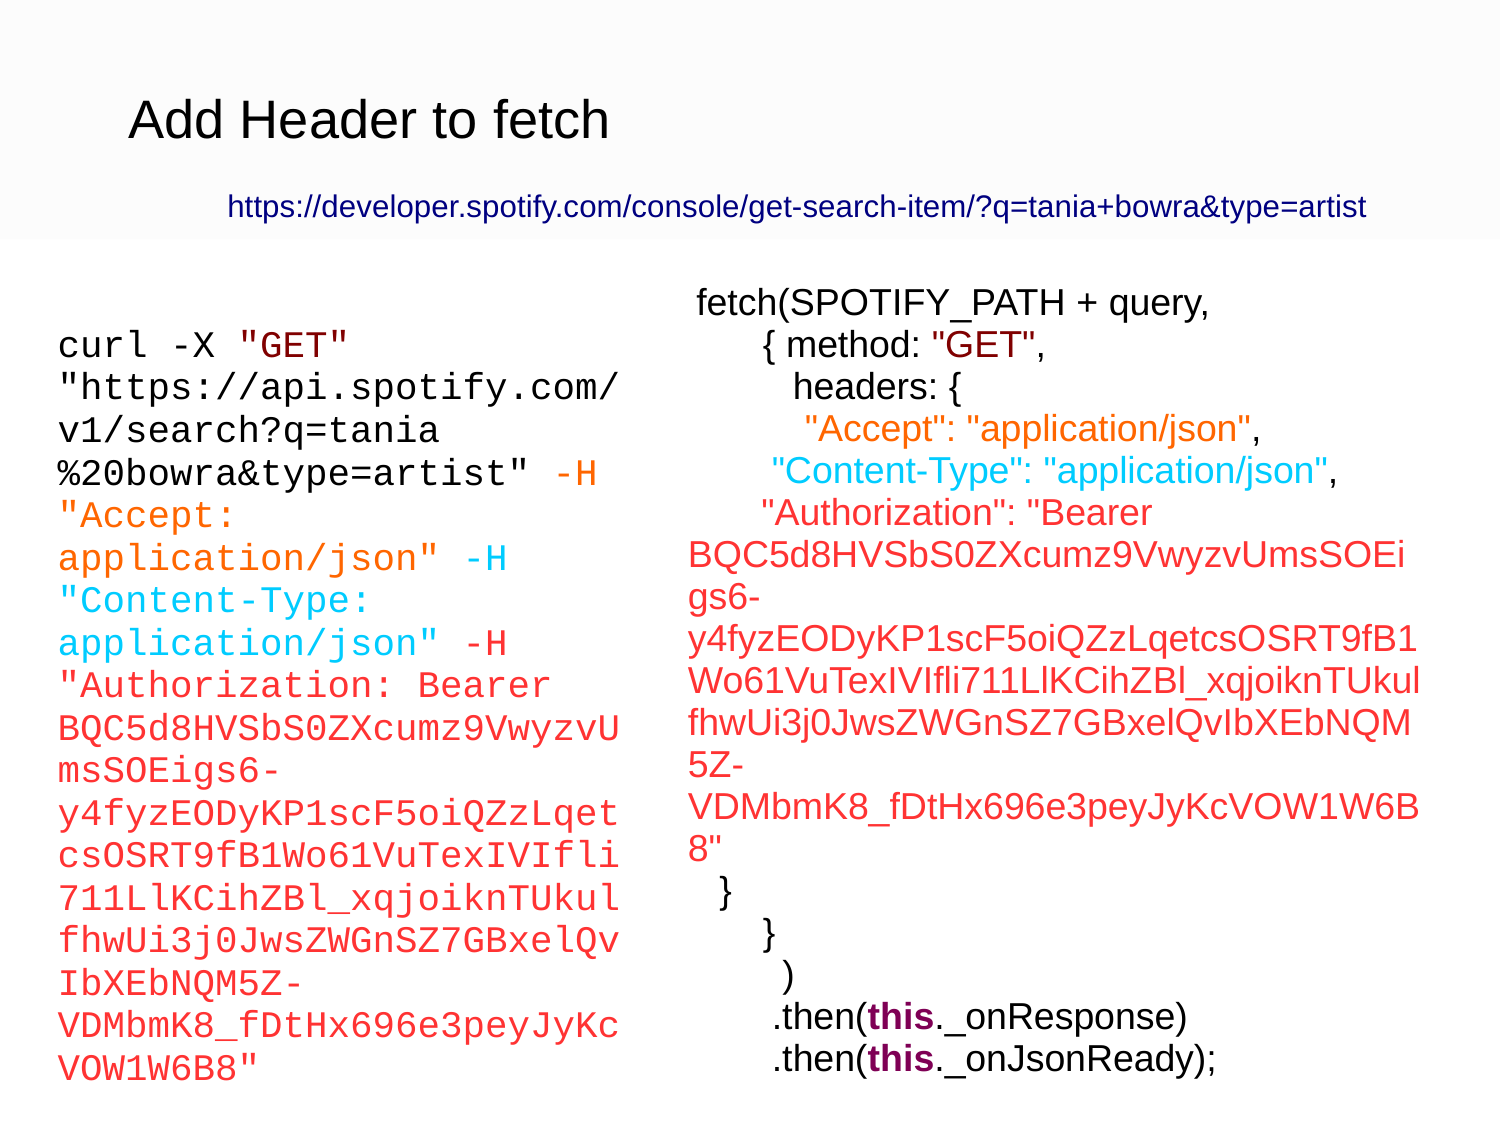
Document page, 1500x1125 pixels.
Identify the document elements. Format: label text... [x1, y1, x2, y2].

text_box https://developer.spotify.com/console/get-search-item/?q=tania+bowra&type=artist [212, 182, 1441, 232]
title Add Header to fetch [128, 56, 1372, 183]
text_box fetch(SPOTIFY_PATH + query, { method: "GET", headers: { "Accept": "application/json", "Content-Type": "application/json", "Authorization": "Bearer BQC5d8HVSbS0ZXcumz9VwyzvUmsSOEigs6-y4fyzEODyKP1scF5oiQZzLqetcsOSRT9fB1Wo61VuTexIVIfli711LlKCihZBl_xqjoiknTUkulfhwUi3j0JwsZWGnSZ7GBxelQvIbXEbNQM5Z-VDMbmK8_fDtHx696e3peyJyKcVOW1W6B8" } } ) .then(this._onResponse) .then(this._onJsonReady); [673, 274, 1441, 1087]
text_box curl -X "GET" "https://api.spotify.com/v1/search?q=tania%20bowra&type=artist" -H "Accept: application/json" -H "Content-Type: application/json" -H "Authorization: Bearer BQC5d8HVSbS0ZXcumz9VwyzvUmsSOEigs6-y4fyzEODyKP1scF5oiQZzLqetcsOSRT9fB1Wo61VuTexIVIfli711LlKCihZBl_xqjoiknTUkulfhwUi3j0JwsZWGnSZ7GBxelQvIbXEbNQM5Z-VDMbmK8_fDtHx696e3peyJyKcVOW1W6B8" [42, 318, 638, 1100]
